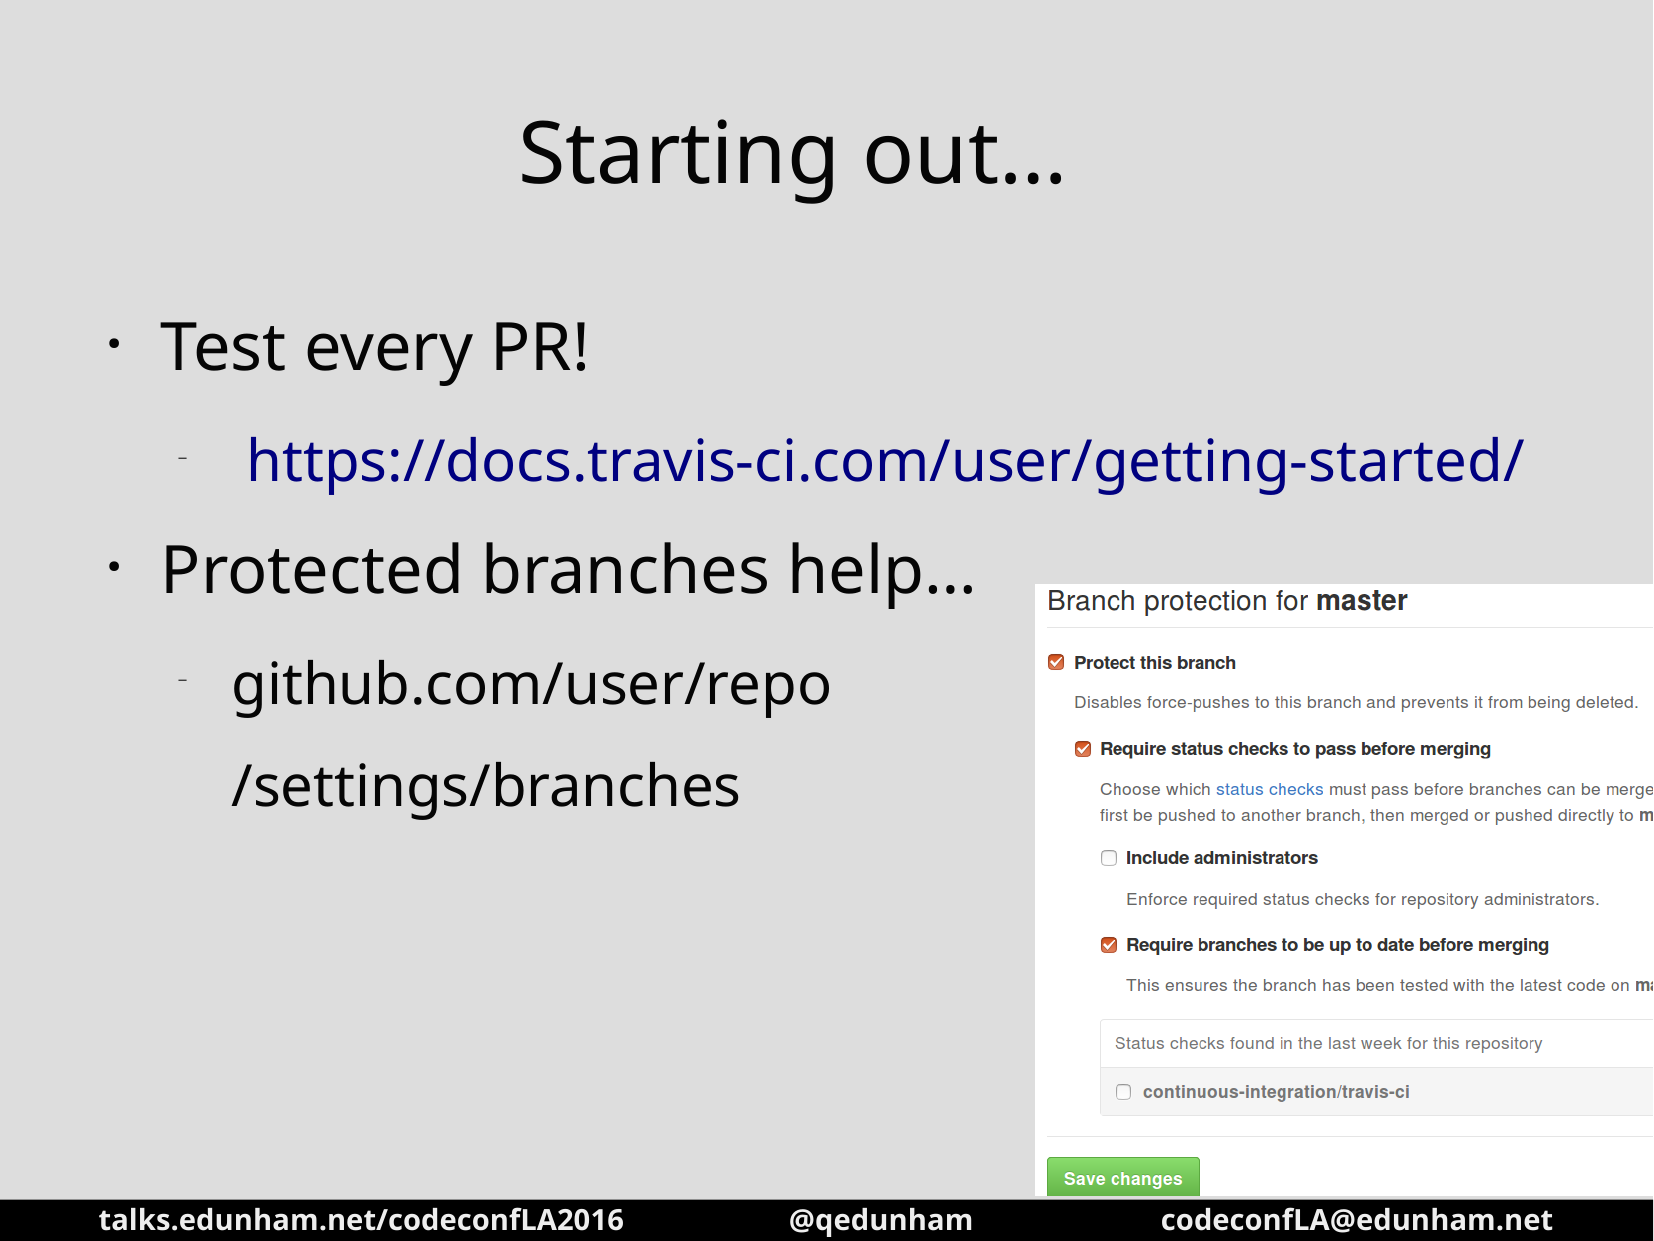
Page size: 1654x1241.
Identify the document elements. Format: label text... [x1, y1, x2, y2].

title Starting out… [15, 47, 1594, 253]
list Test every PR! https://docs.travis-ci.com/user/getting-started/ Protected branches help… github.com/user/repo /settings/branches [90, 299, 1561, 1019]
picture [1035, 584, 1653, 1196]
